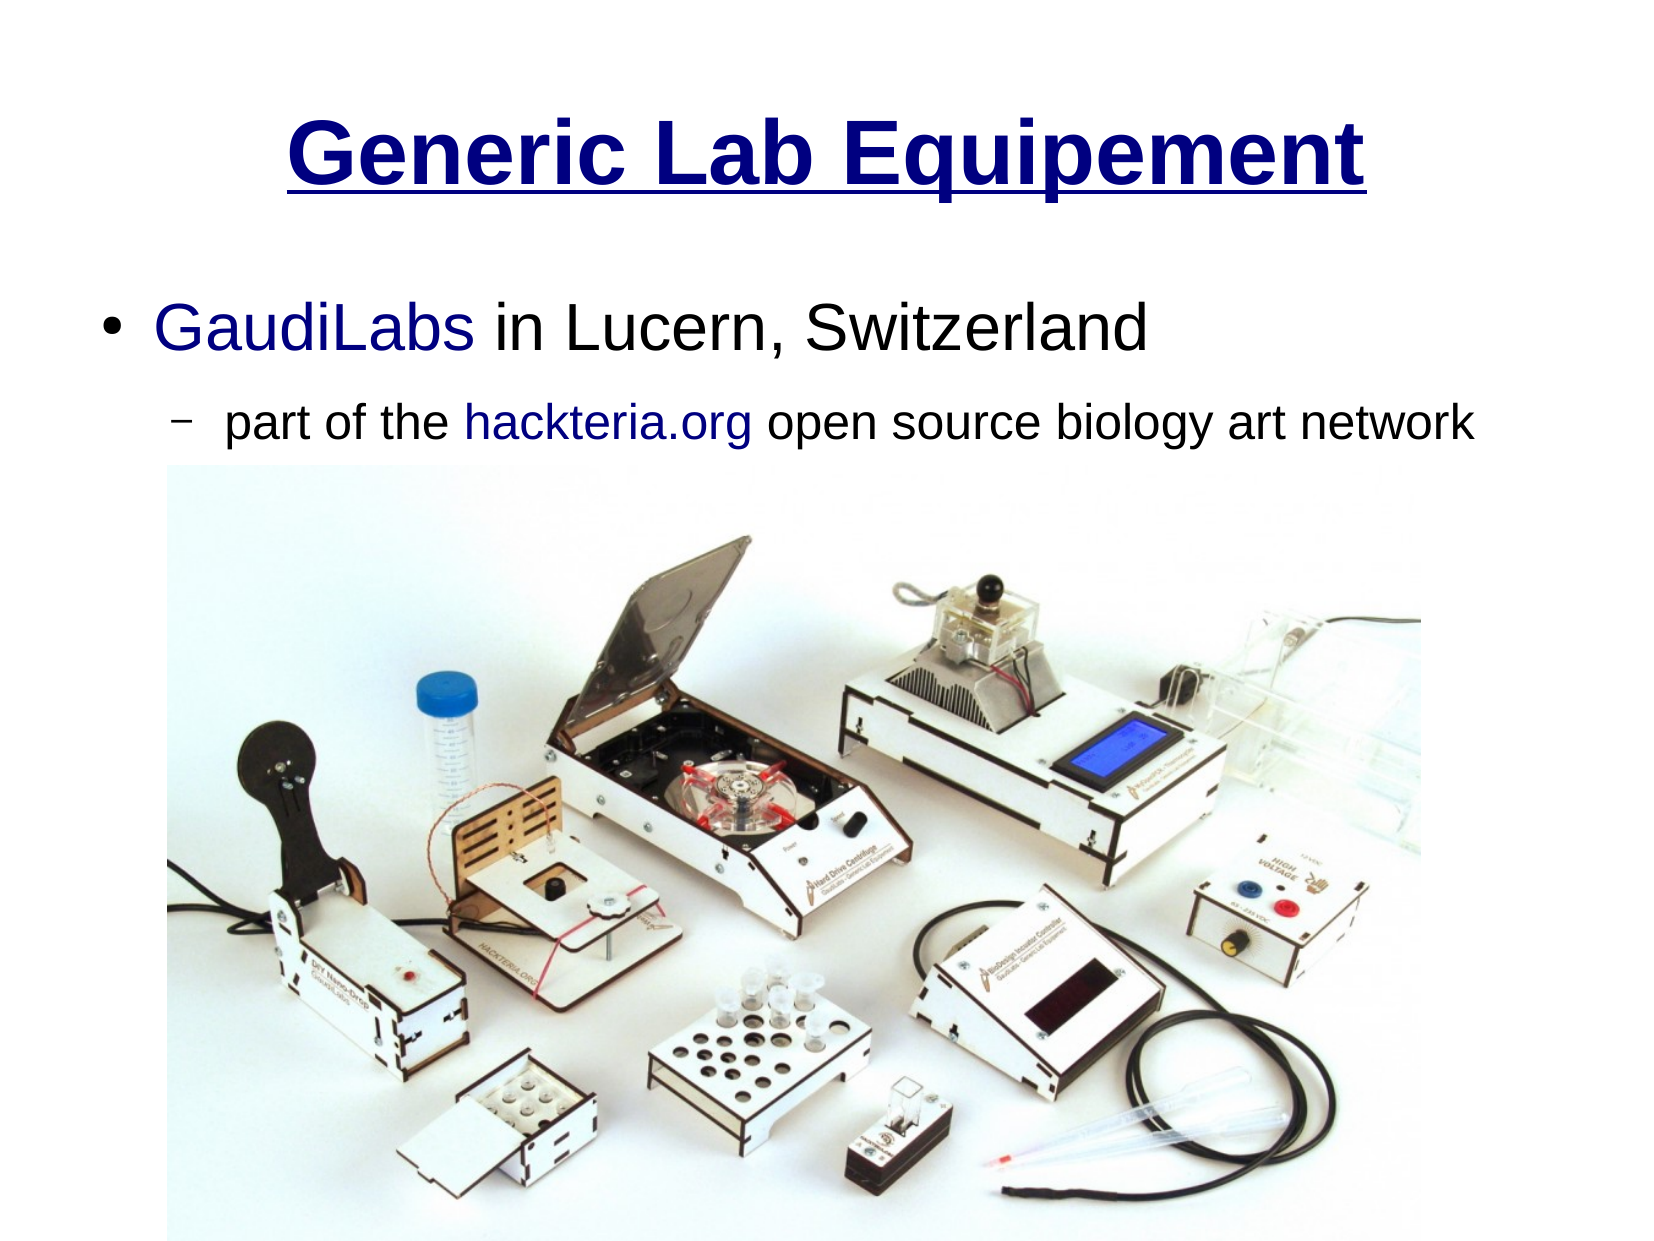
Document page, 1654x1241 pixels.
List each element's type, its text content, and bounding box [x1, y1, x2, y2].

picture [167, 1010, 1421, 1241]
list GaudiLabs in Lucern, Switzerland part of the hackteria.org open source biology art network [82, 290, 1571, 1010]
title Generic Lab Equipement [82, 49, 1571, 257]
